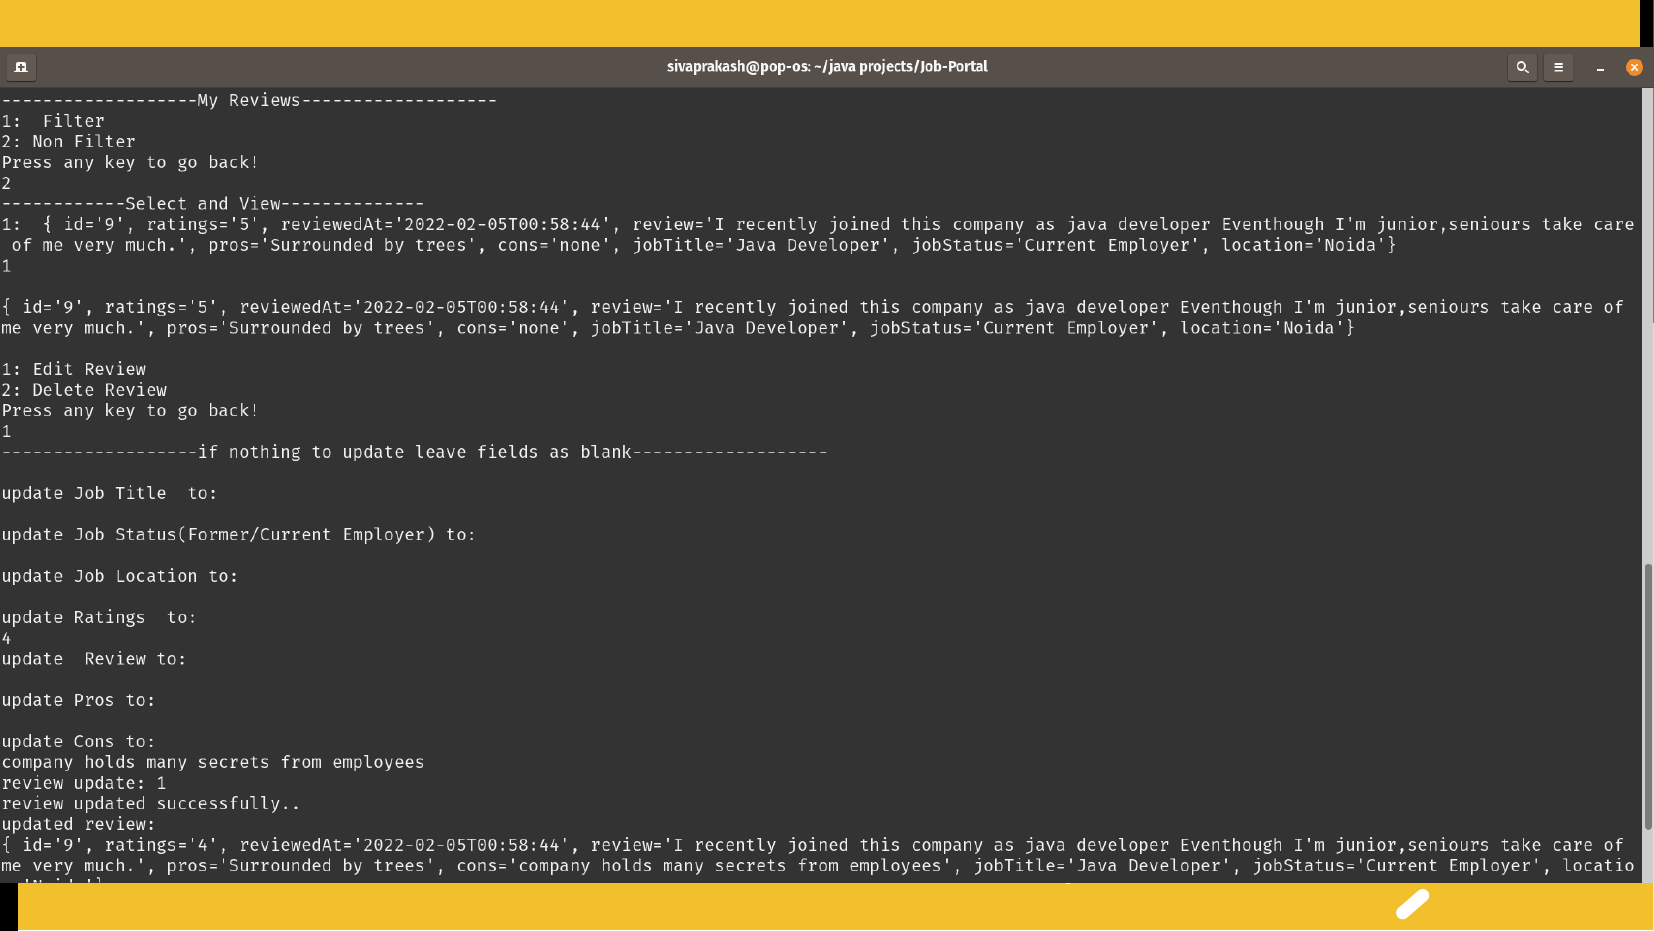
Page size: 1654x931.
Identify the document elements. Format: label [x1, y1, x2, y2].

picture [0, 47, 1654, 883]
